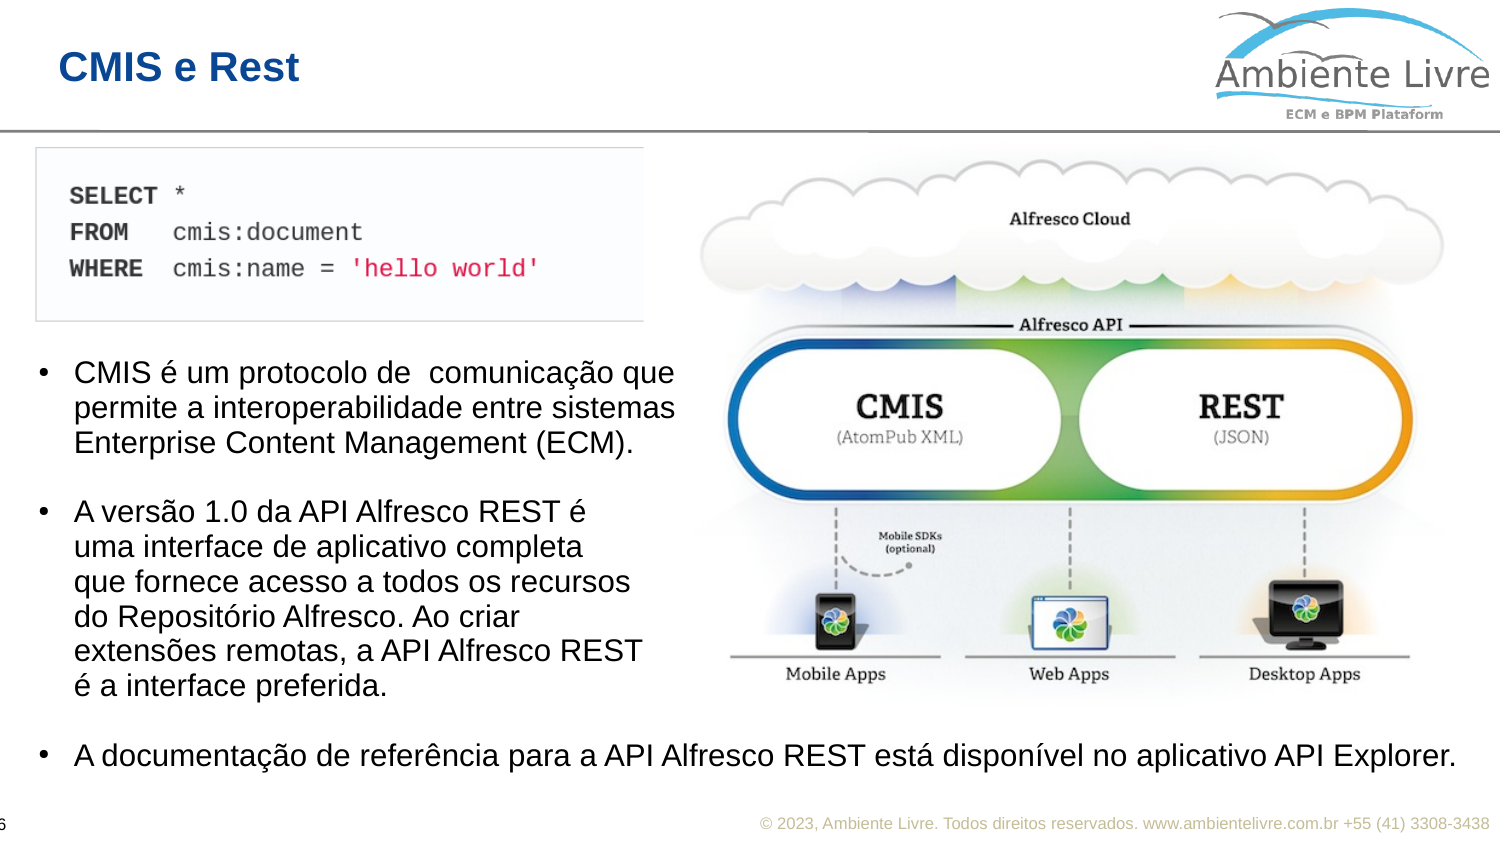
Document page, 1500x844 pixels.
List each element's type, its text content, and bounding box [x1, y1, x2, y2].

picture [1215, 8, 1489, 119]
picture [669, 141, 1471, 348]
title CMIS e Rest [43, 8, 1127, 129]
picture [23, 135, 644, 325]
text_box CMIS é um protocolo de comunicação que permite a interoperabilidade entre sistemas Enterprise Content Management (ECM). A versão 1.0 da API Alfresco REST é uma interface de aplicativo completa que fornece acesso a todos os recursos do Repositório Alfresco. Ao criar extensões remotas, a API Alfresco REST é a interface preferida. A documentação de referência para a API Alfresco REST está disponível no aplicativo API Explorer. [23, 348, 1475, 815]
